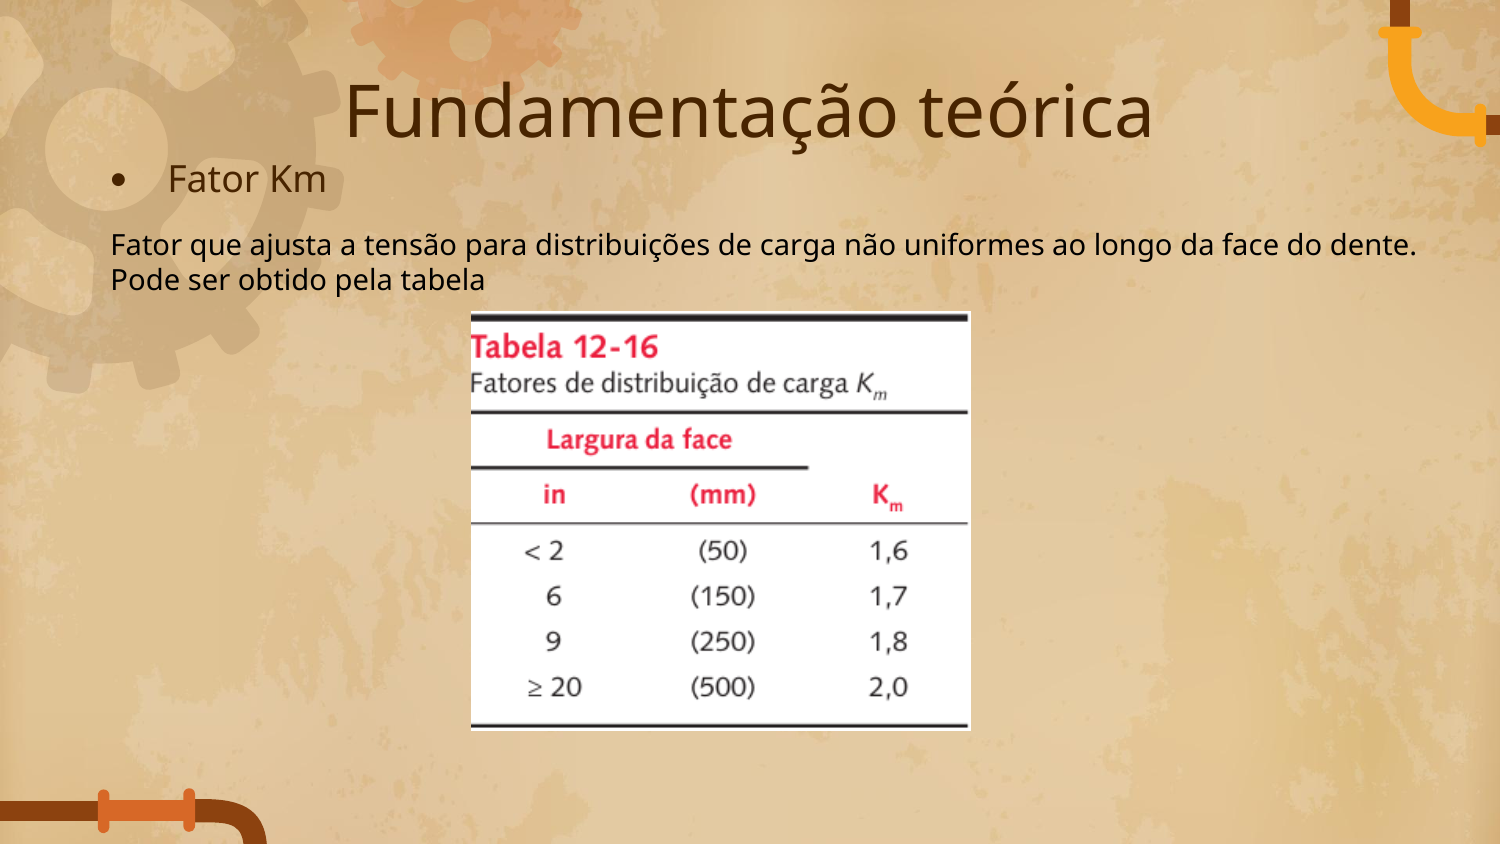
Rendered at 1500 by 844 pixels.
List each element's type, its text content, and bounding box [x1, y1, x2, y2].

picture [471, 311, 971, 731]
subtitle Fator Km [58, 101, 368, 254]
title Fundamentação teórica [116, 49, 1384, 127]
text_box Fator que ajusta a tensão para distribuições de carga não uniformes ao longo da face do dente. Pode ser obtido pela tabela [95, 210, 1454, 312]
